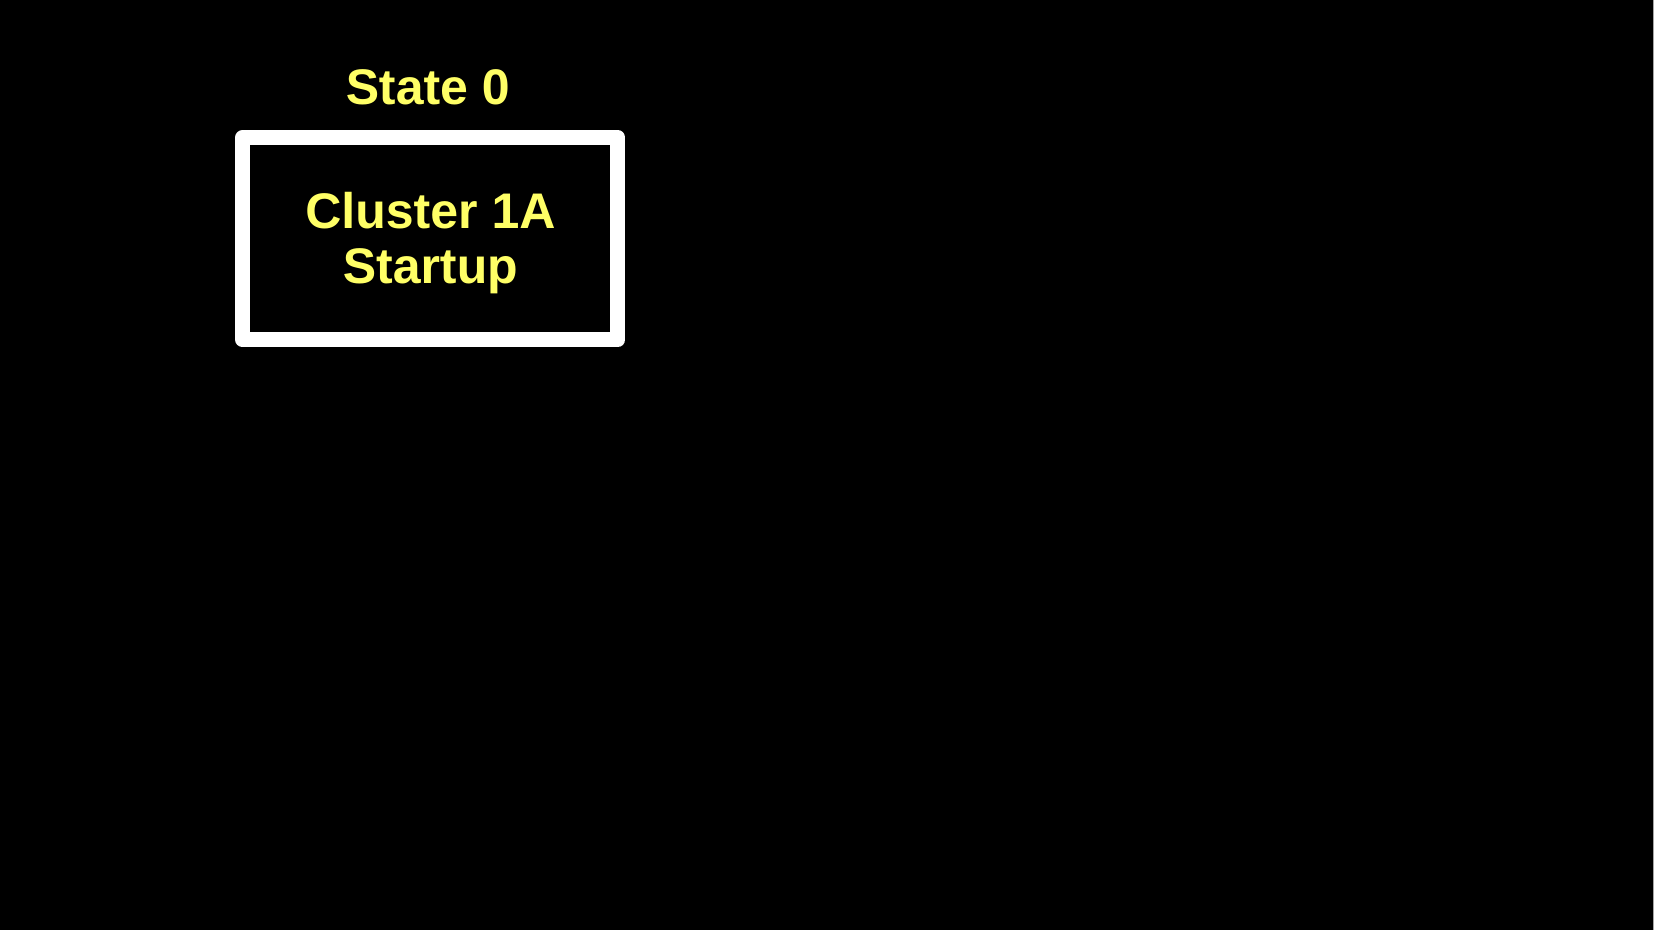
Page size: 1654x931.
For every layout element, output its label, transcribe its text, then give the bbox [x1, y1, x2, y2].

text_box Cluster 1A Startup [242, 137, 618, 340]
text_box State 0 [287, 51, 568, 123]
